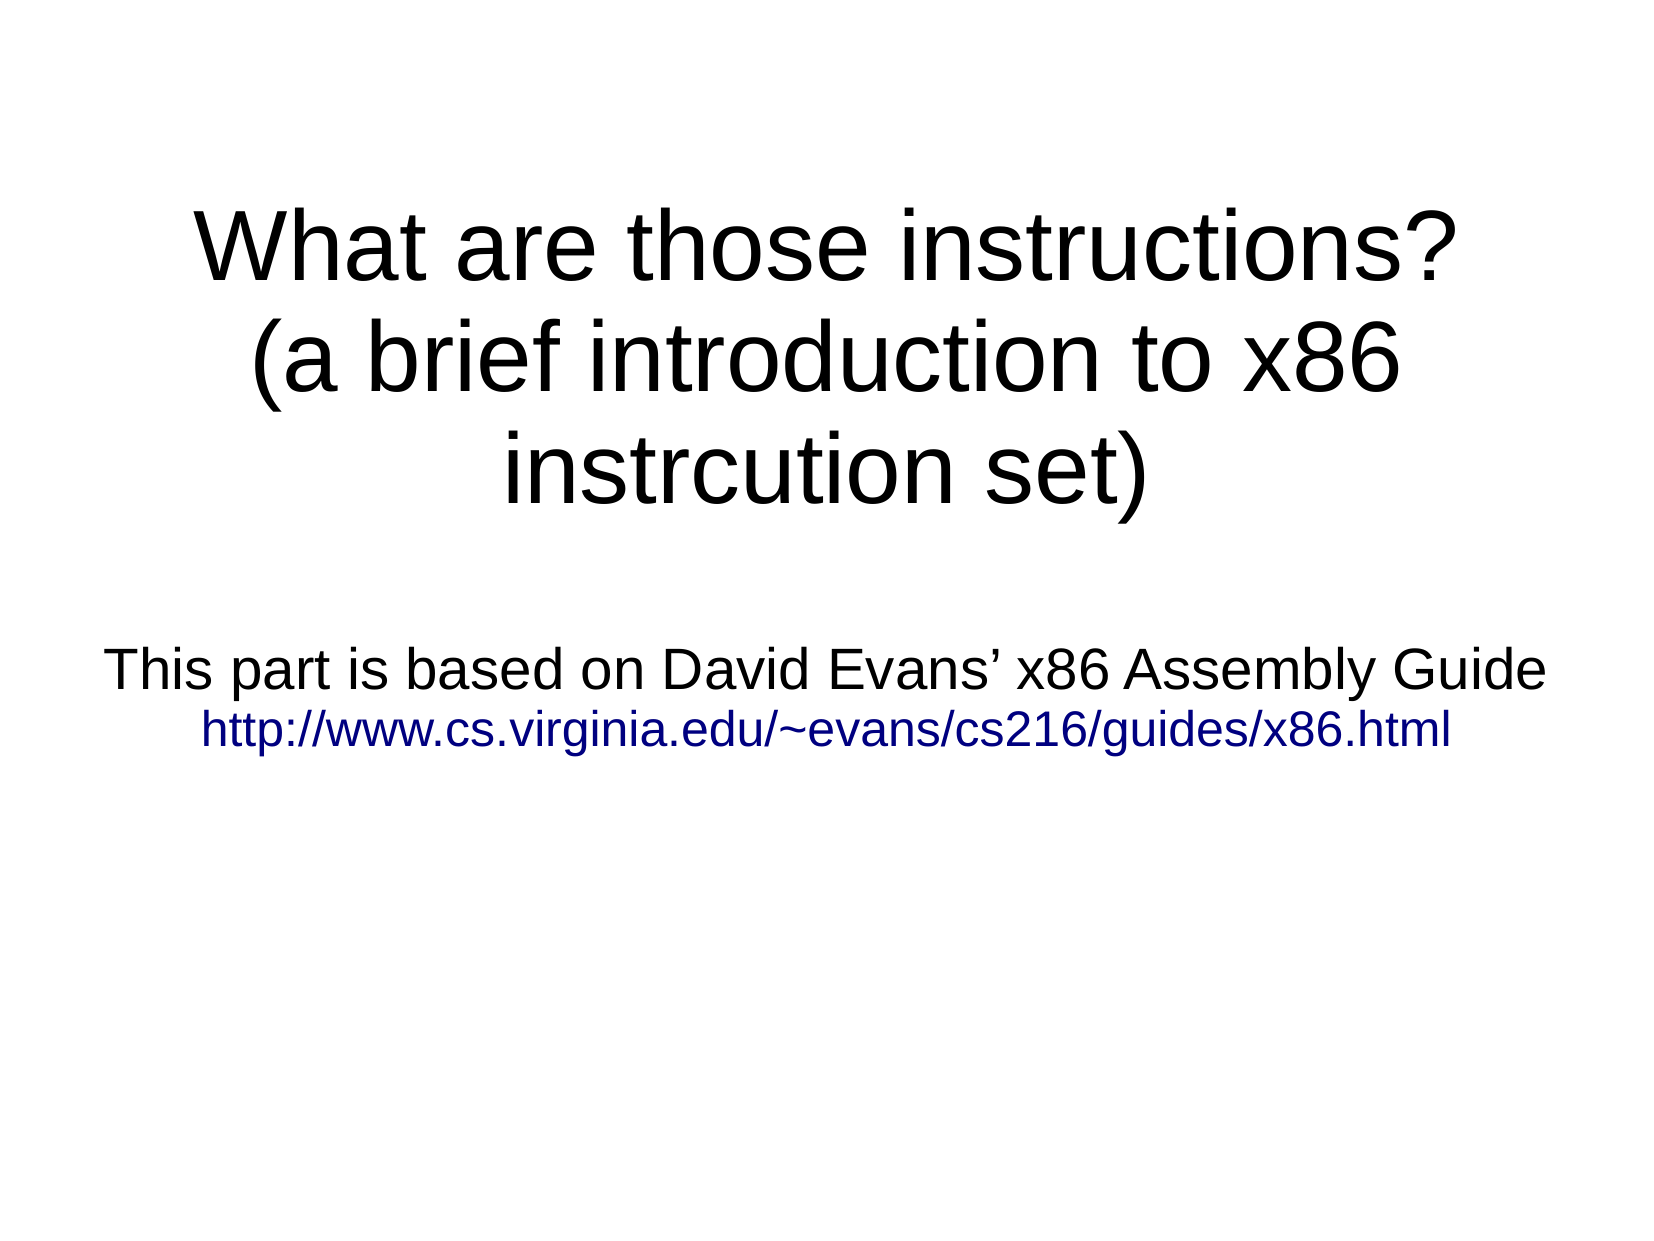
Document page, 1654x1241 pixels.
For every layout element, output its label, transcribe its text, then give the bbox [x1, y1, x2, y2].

subtitle What are those instructions? (a brief introduction to x86 instrcution set) This part is based on David Evans’ x86 Assembly Guide http://www.cs.virginia.edu/~evans/cs216/guides/x86.html [82, 49, 1571, 1010]
